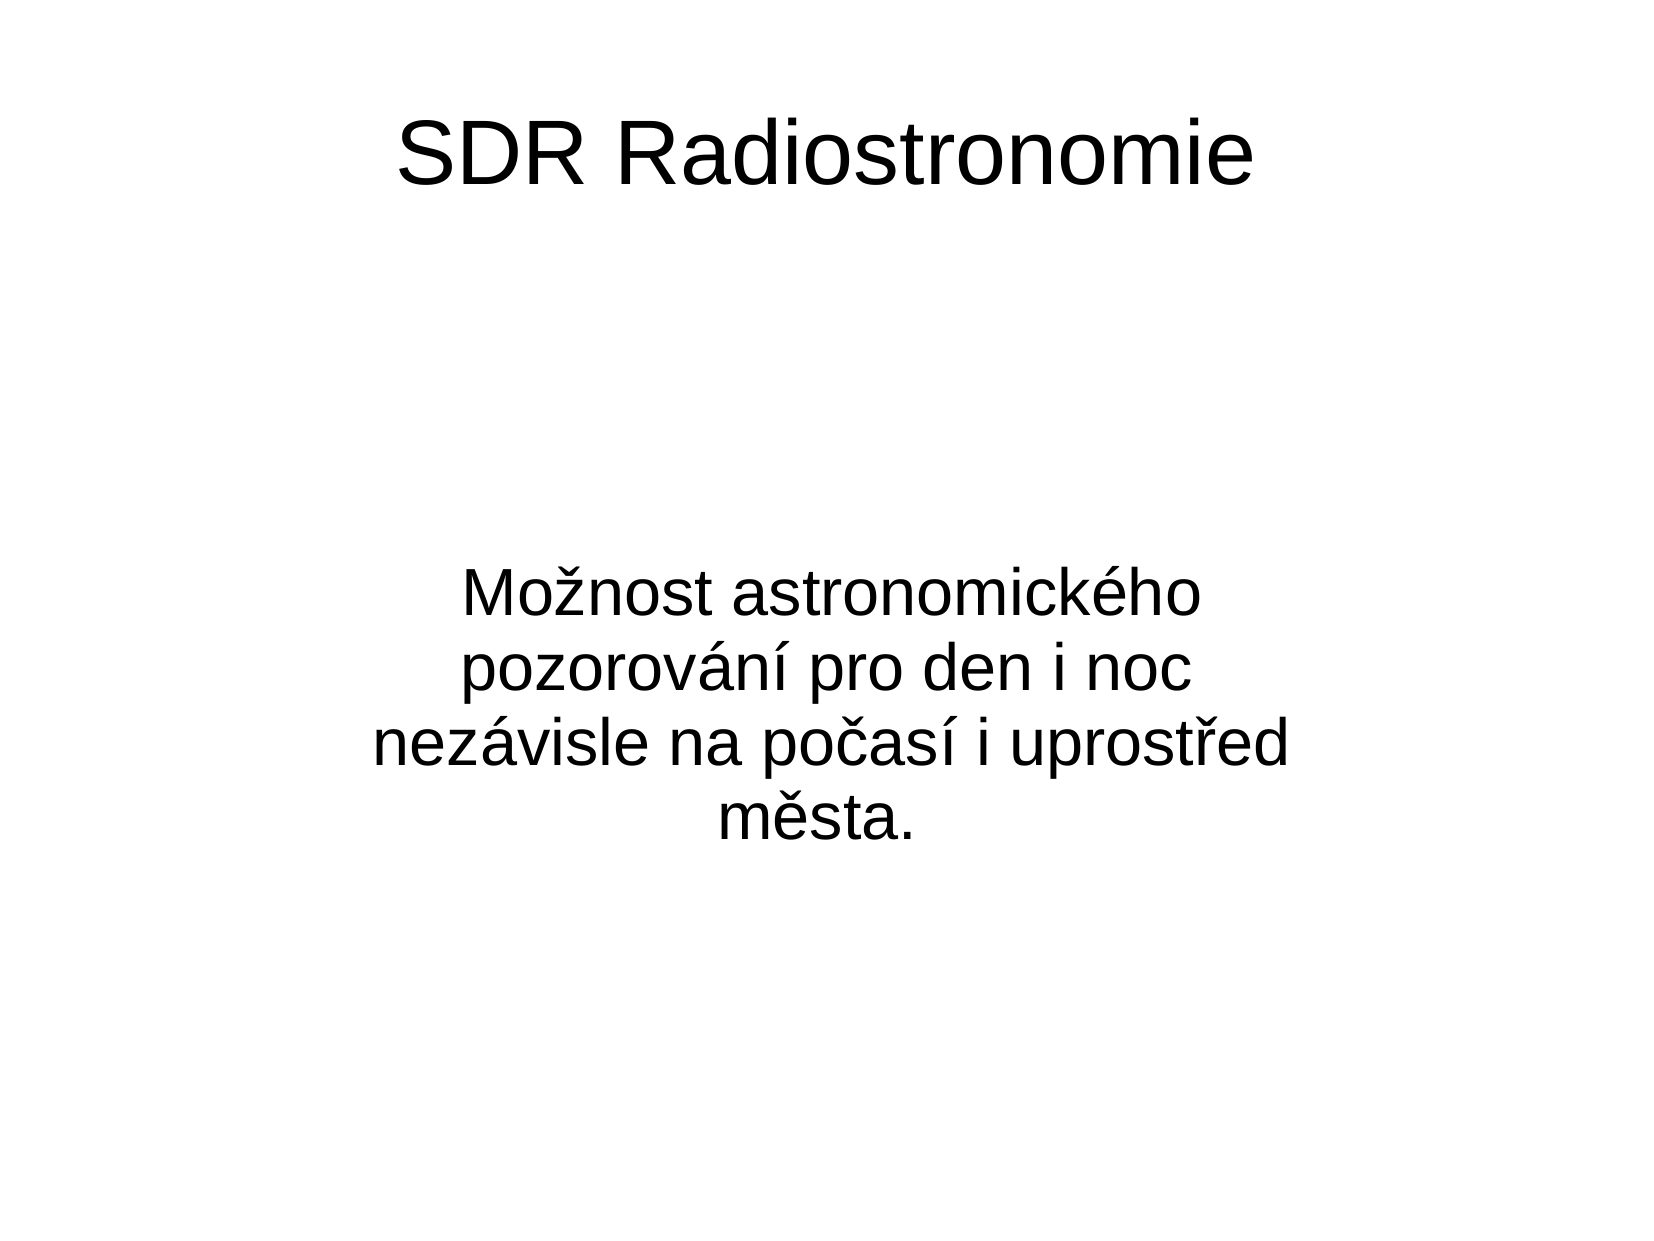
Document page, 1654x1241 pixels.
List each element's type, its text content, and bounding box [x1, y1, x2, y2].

subtitle Možnost astronomického pozorování pro den i noc nezávisle na počasí i uprostřed města. [295, 295, 1359, 1114]
title SDR Radiostronomie [82, 49, 1571, 257]
